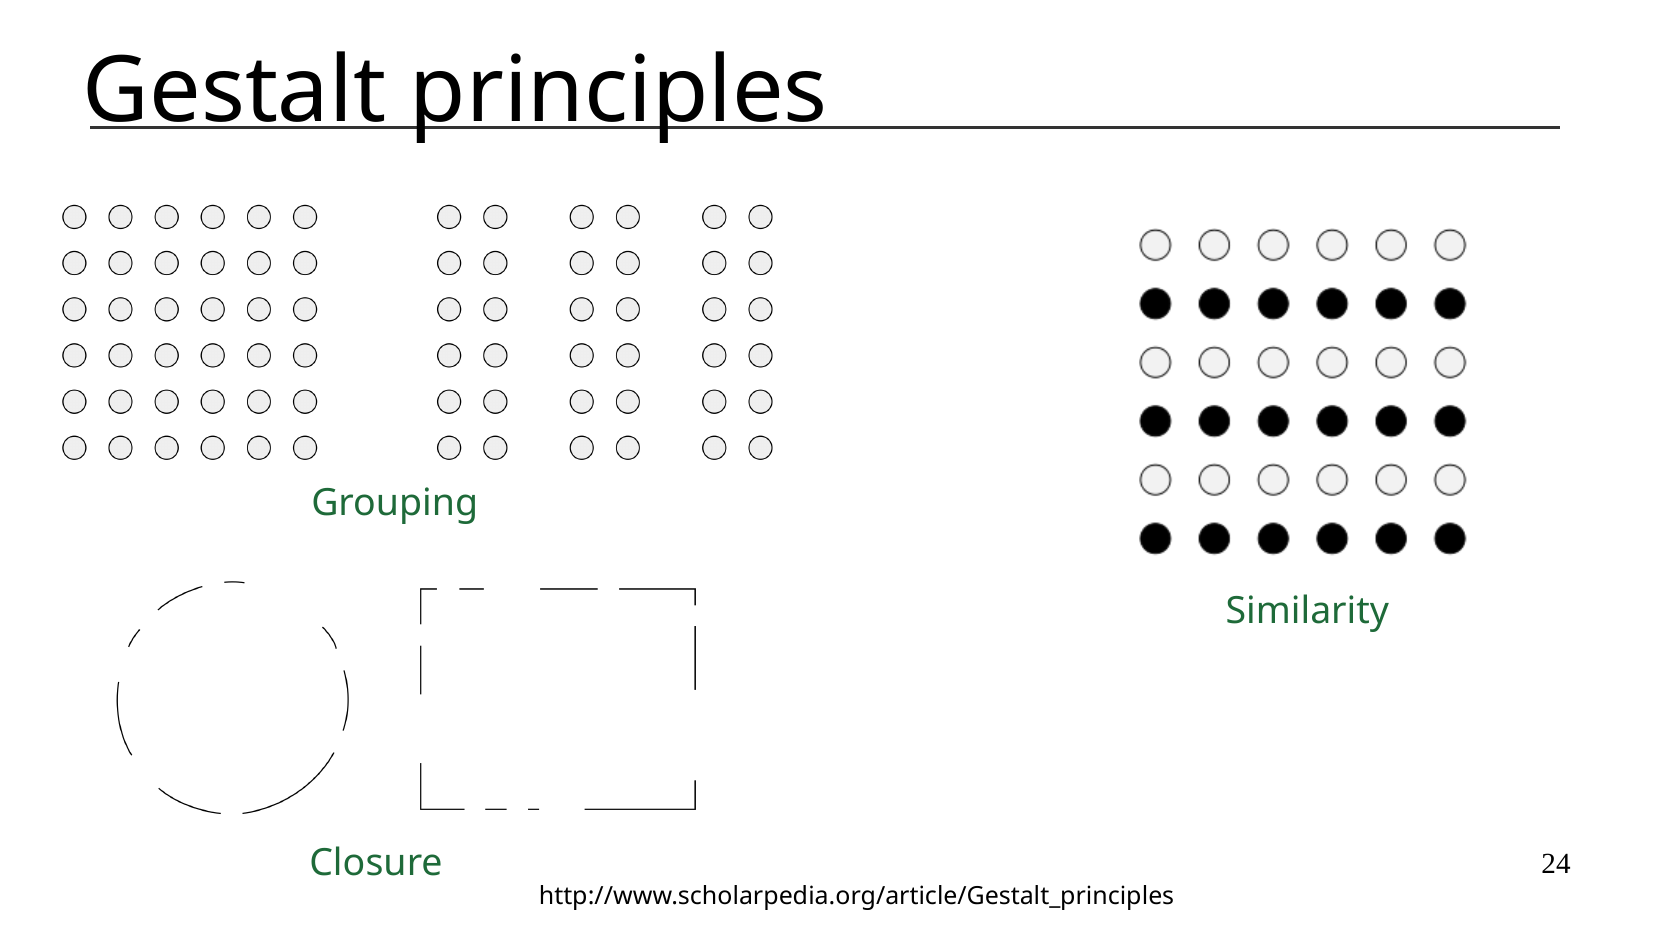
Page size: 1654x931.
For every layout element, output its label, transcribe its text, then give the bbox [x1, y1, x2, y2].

text_box Grouping [296, 468, 500, 529]
picture [5, 159, 826, 503]
text_box Similarity [1210, 576, 1413, 637]
title Gestalt principles [82, 32, 1571, 140]
text_box http://www.scholarpedia.org/article/Gestalt_principles [524, 870, 1246, 927]
picture [61, 510, 751, 886]
picture [1080, 169, 1526, 616]
text_box Closure [294, 828, 462, 889]
